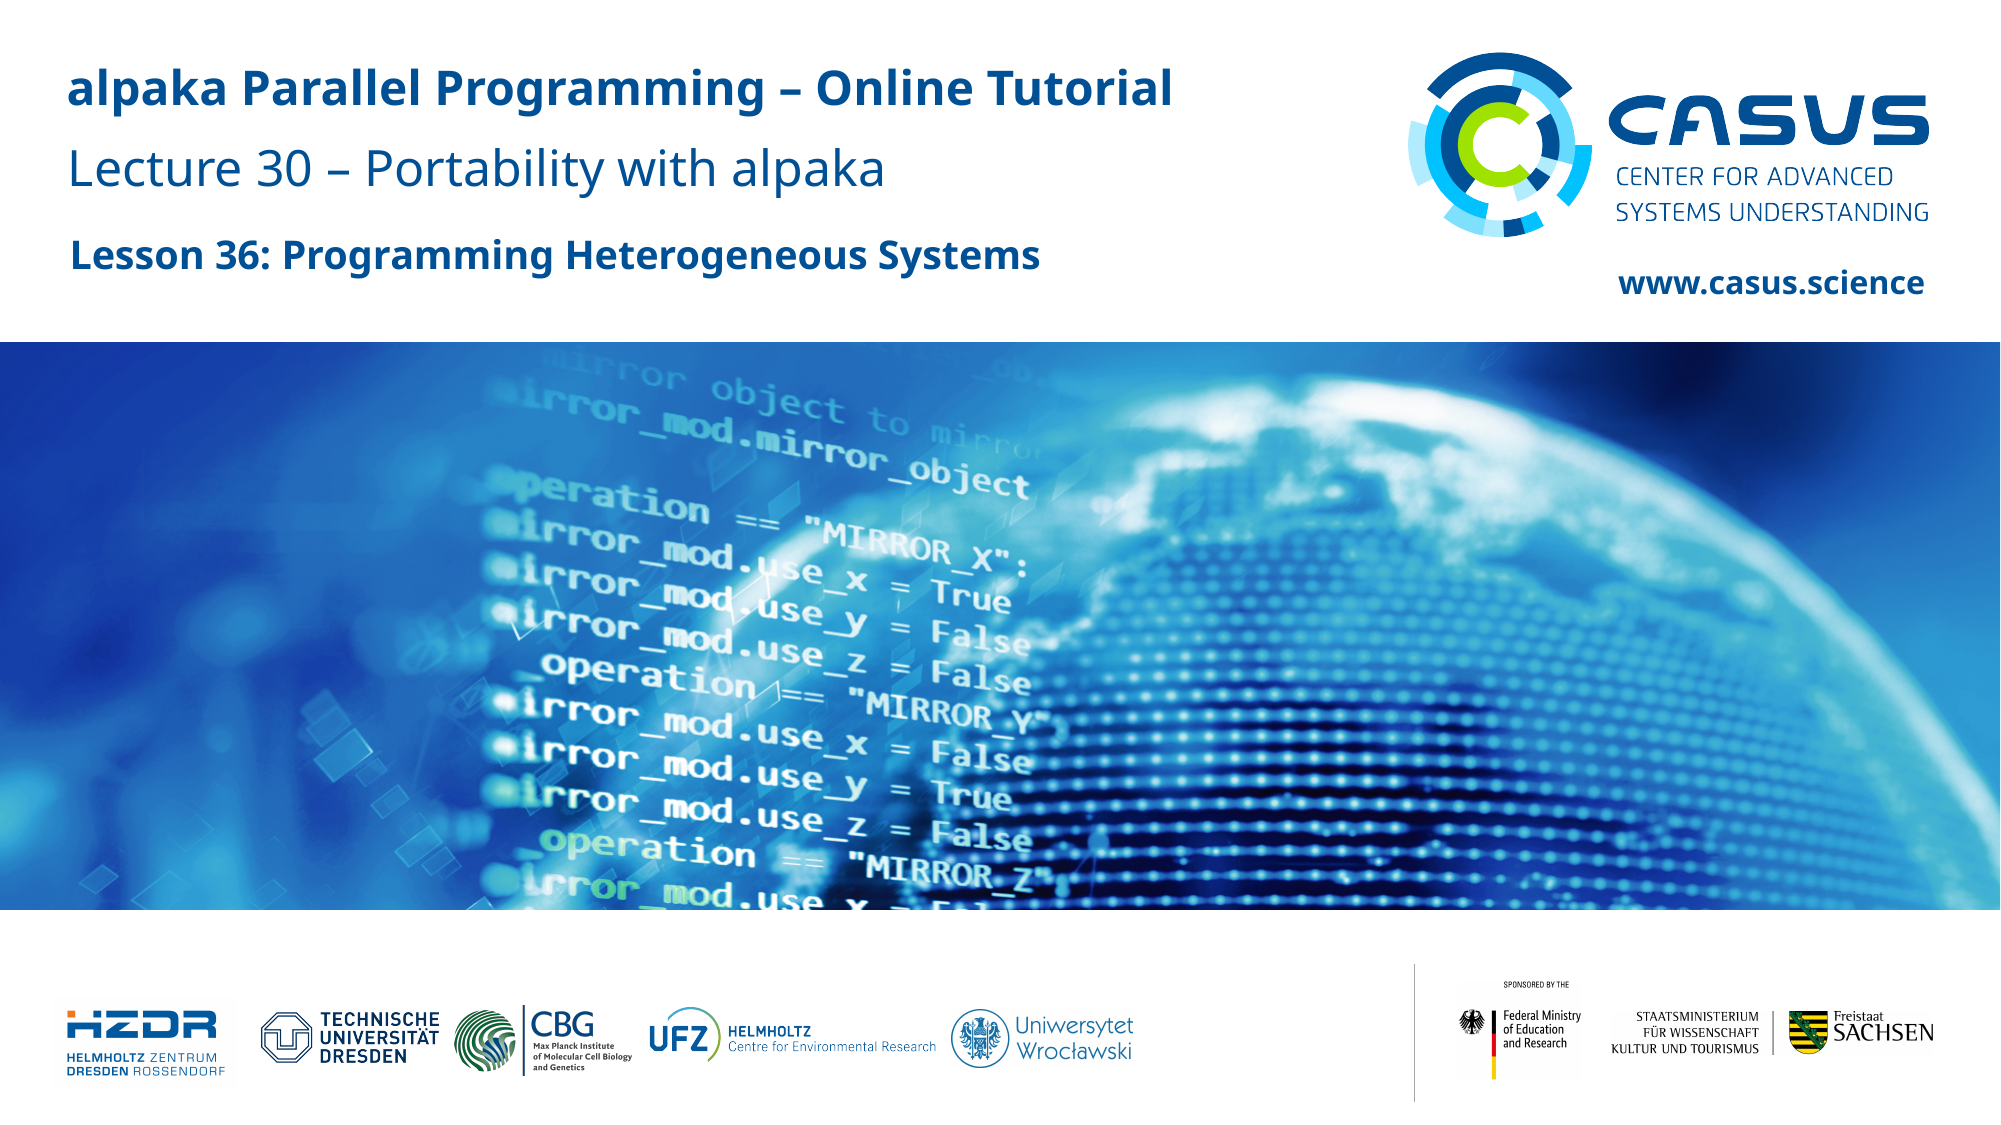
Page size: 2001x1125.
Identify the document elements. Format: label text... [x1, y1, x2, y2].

picture [1458, 980, 1581, 1080]
picture [1408, 52, 1929, 238]
text_box Lesson 36: Programming Heterogeneous Systems [54, 220, 1377, 289]
picture [261, 1012, 439, 1063]
subtitle Lecture 30 – Portability with alpaka [67, 132, 1390, 202]
picture [1611, 1011, 1933, 1055]
picture [454, 982, 1133, 1084]
picture [0, 342, 2001, 910]
picture [54, 997, 238, 1089]
title alpaka Parallel Programming – Online Tutorial [66, 53, 1389, 122]
